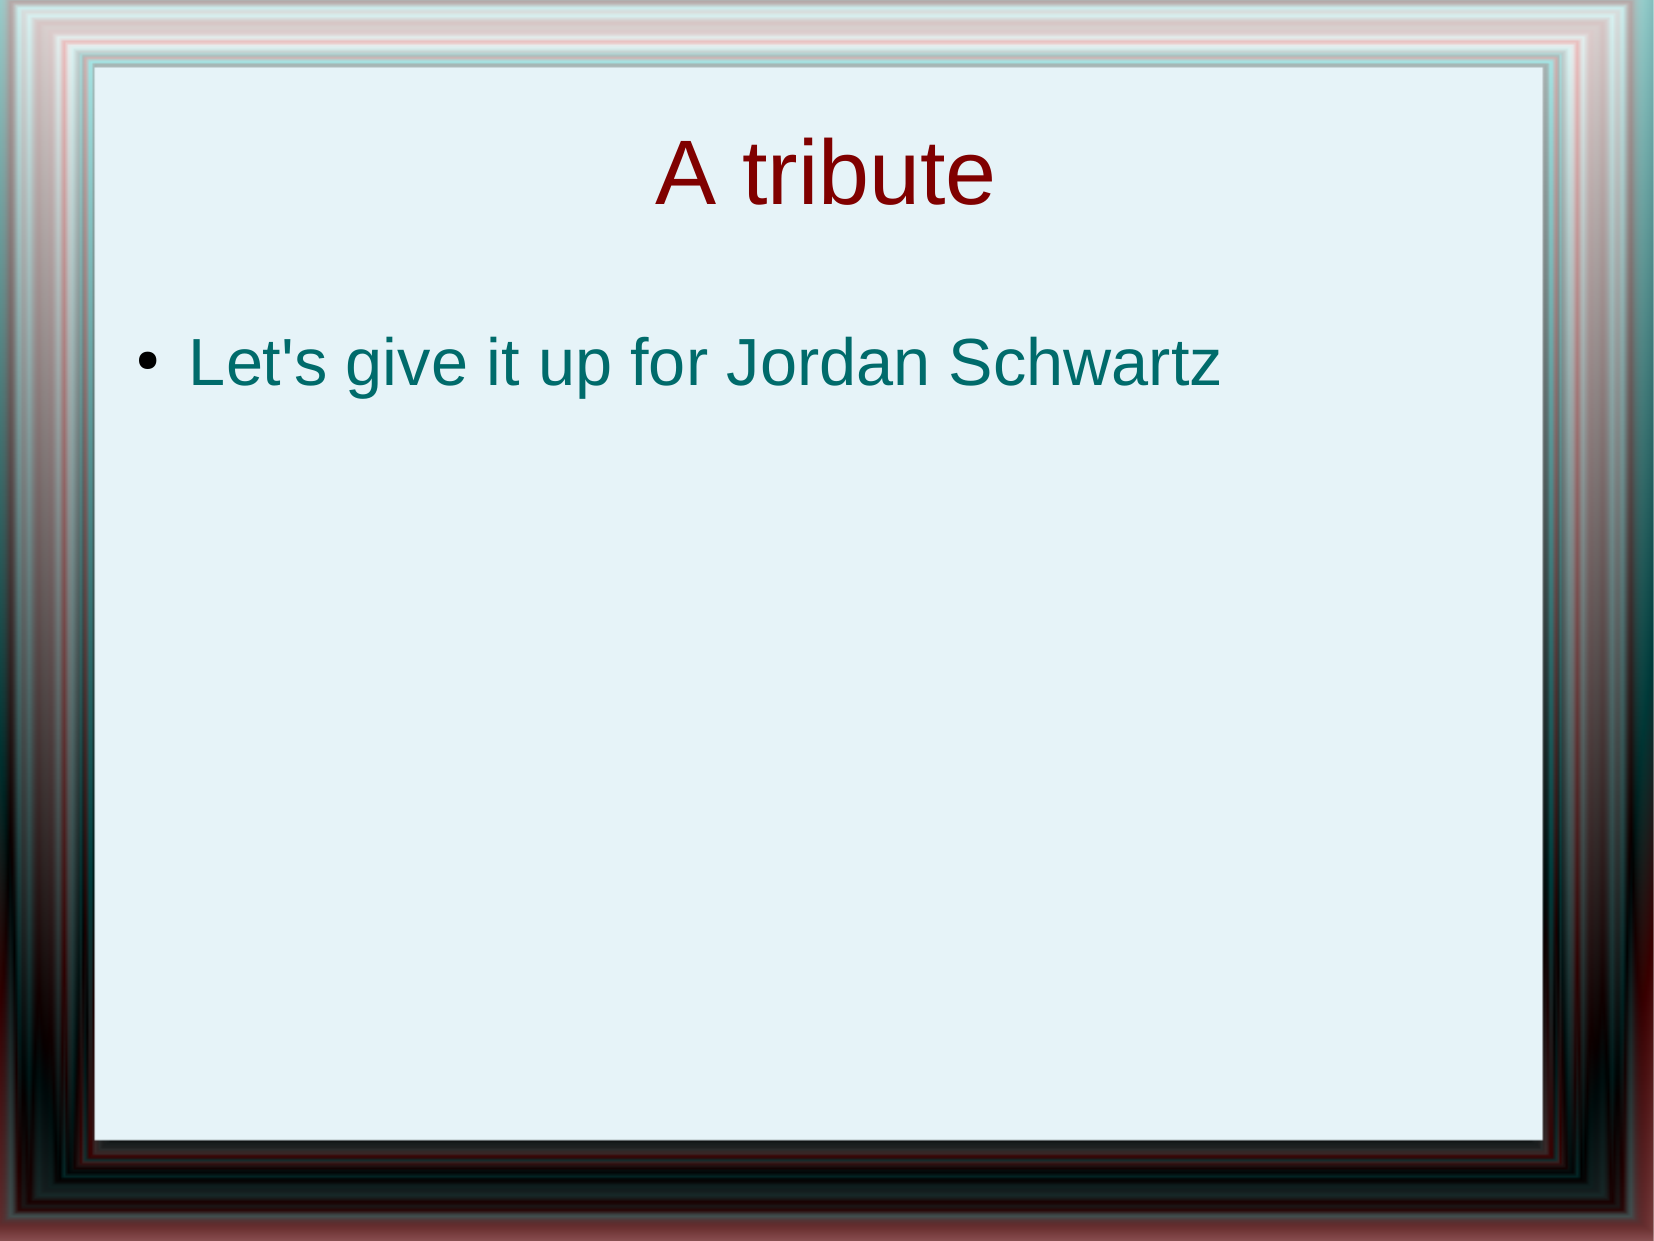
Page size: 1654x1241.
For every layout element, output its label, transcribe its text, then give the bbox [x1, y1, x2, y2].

title A tribute [118, 95, 1536, 250]
list Let's give it up for Jordan Schwartz [118, 324, 1506, 1129]
picture [0, 0, 1654, 1241]
